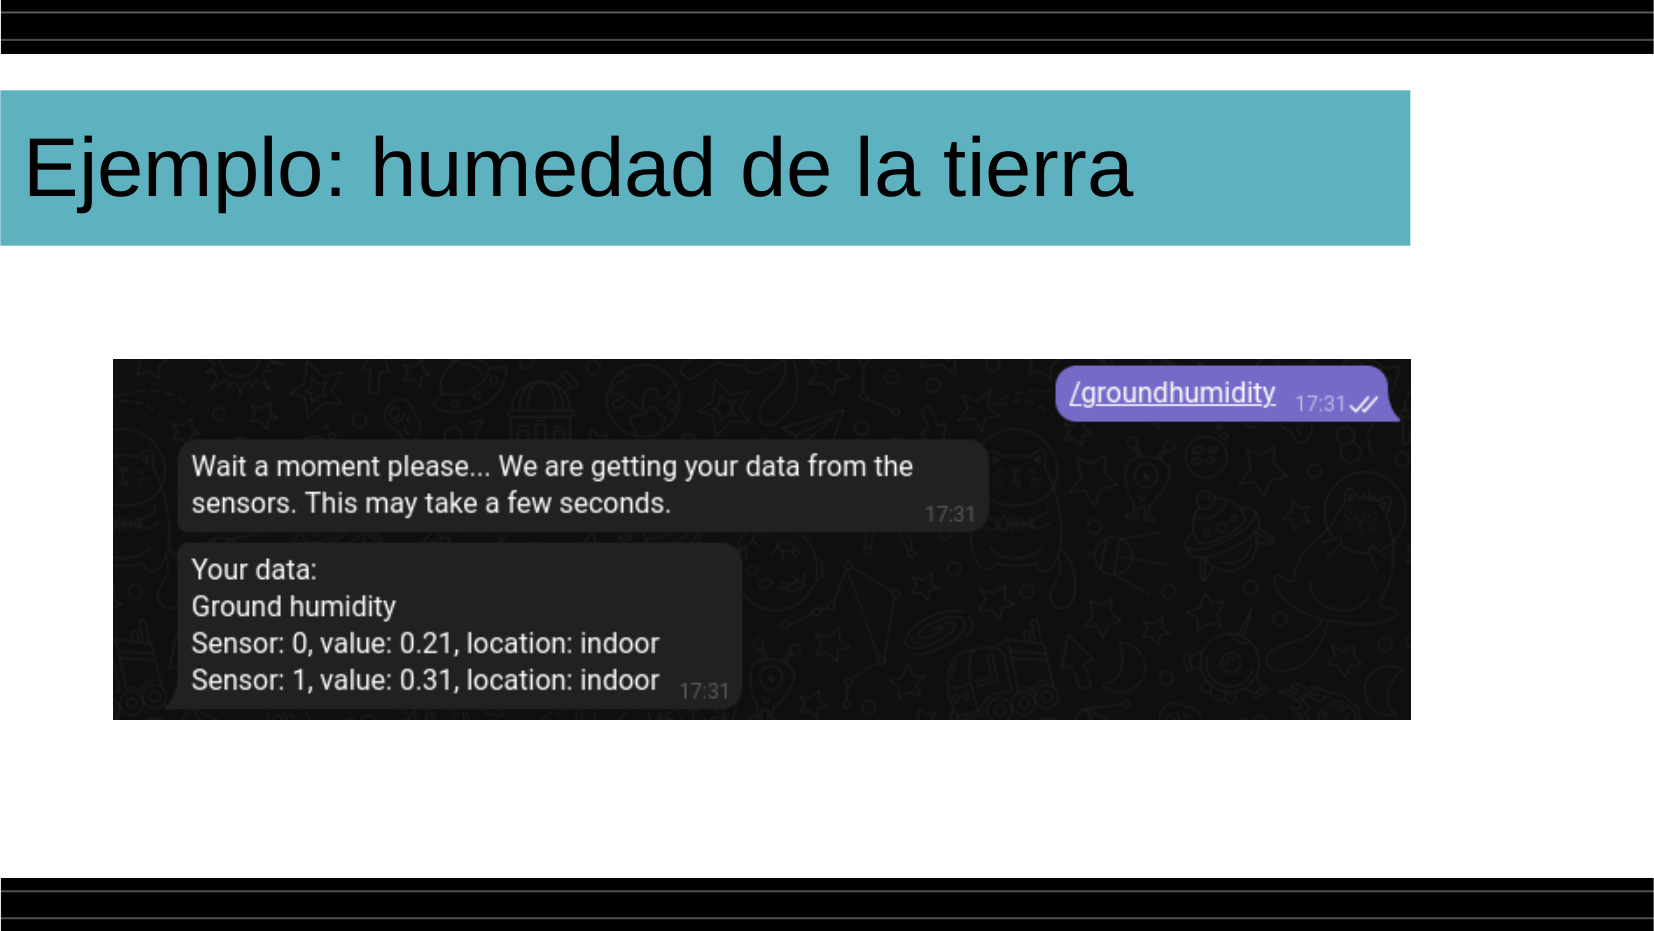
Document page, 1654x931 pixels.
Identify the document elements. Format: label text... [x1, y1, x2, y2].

picture [0, 878, 1654, 931]
title Ejemplo: humedad de la tierra [0, 90, 1411, 246]
picture [113, 359, 1411, 721]
picture [0, 0, 1654, 54]
